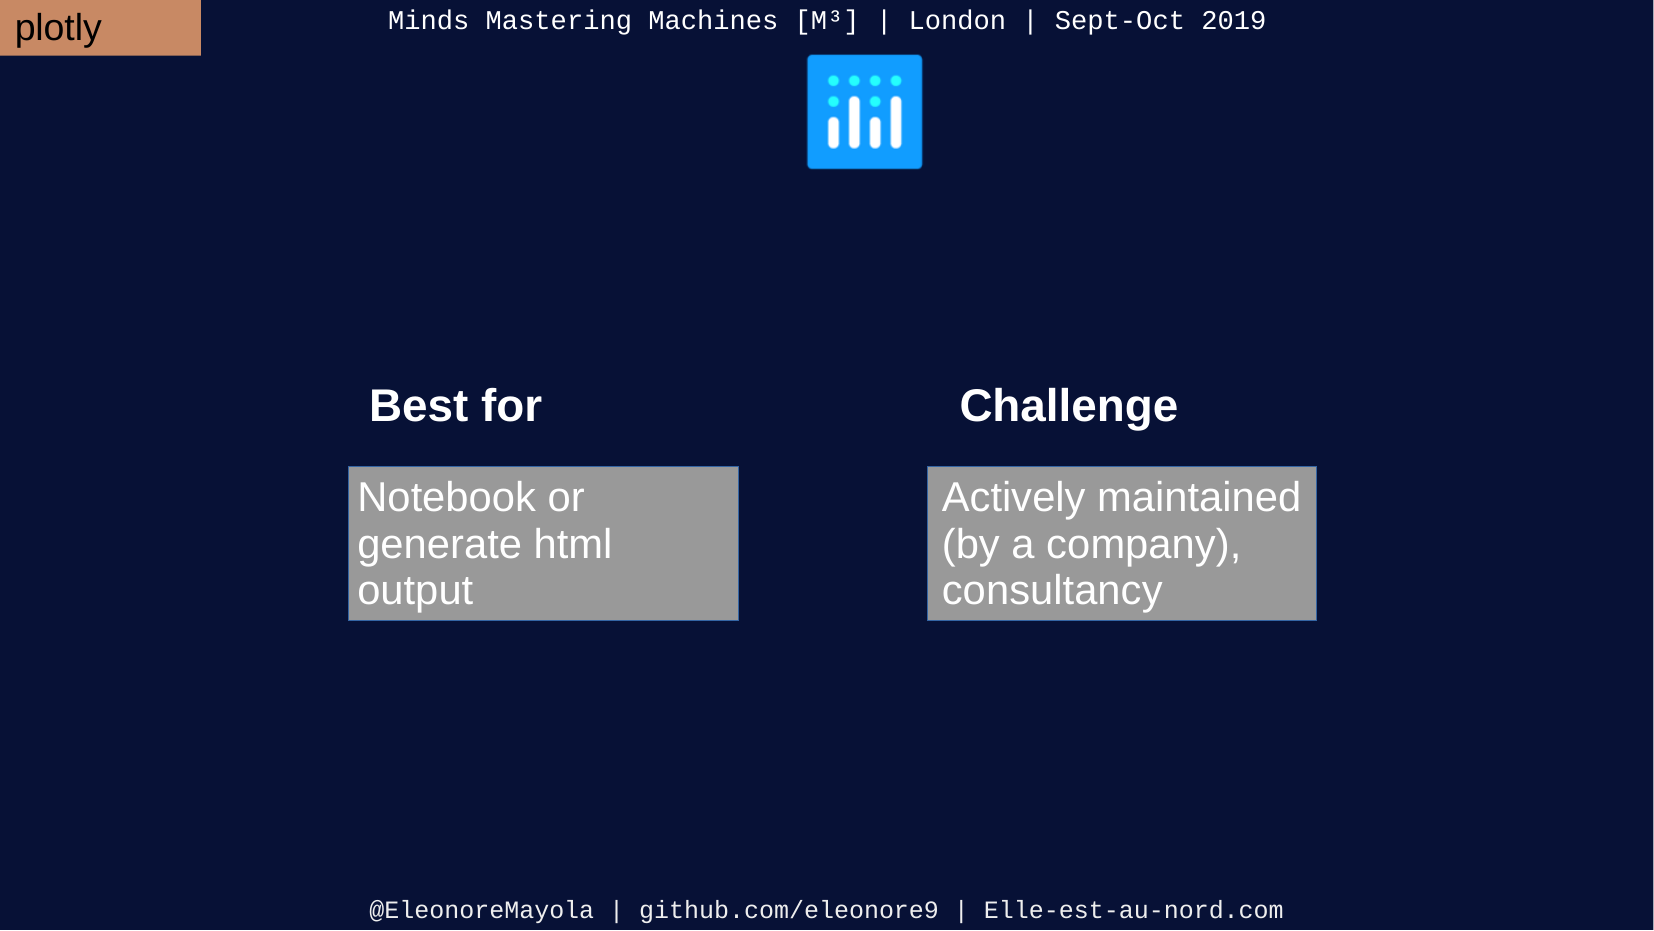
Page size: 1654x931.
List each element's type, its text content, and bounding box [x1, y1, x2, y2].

text_box @EleonoreMayola | github.com/eleonore9 | Elle-est-au-nord.com [295, 862, 1359, 931]
text_box Actively maintained (by a company), consultancy [927, 466, 1353, 650]
text_box plotly [0, 0, 201, 56]
text_box Notebook or generate html output [342, 466, 739, 636]
text_box Best for [354, 372, 709, 439]
text_box Minds Mastering Machines [M³] | London | Sept-Oct 2019 [265, 0, 1388, 60]
text_box Challenge [944, 372, 1300, 439]
picture [737, 34, 993, 178]
